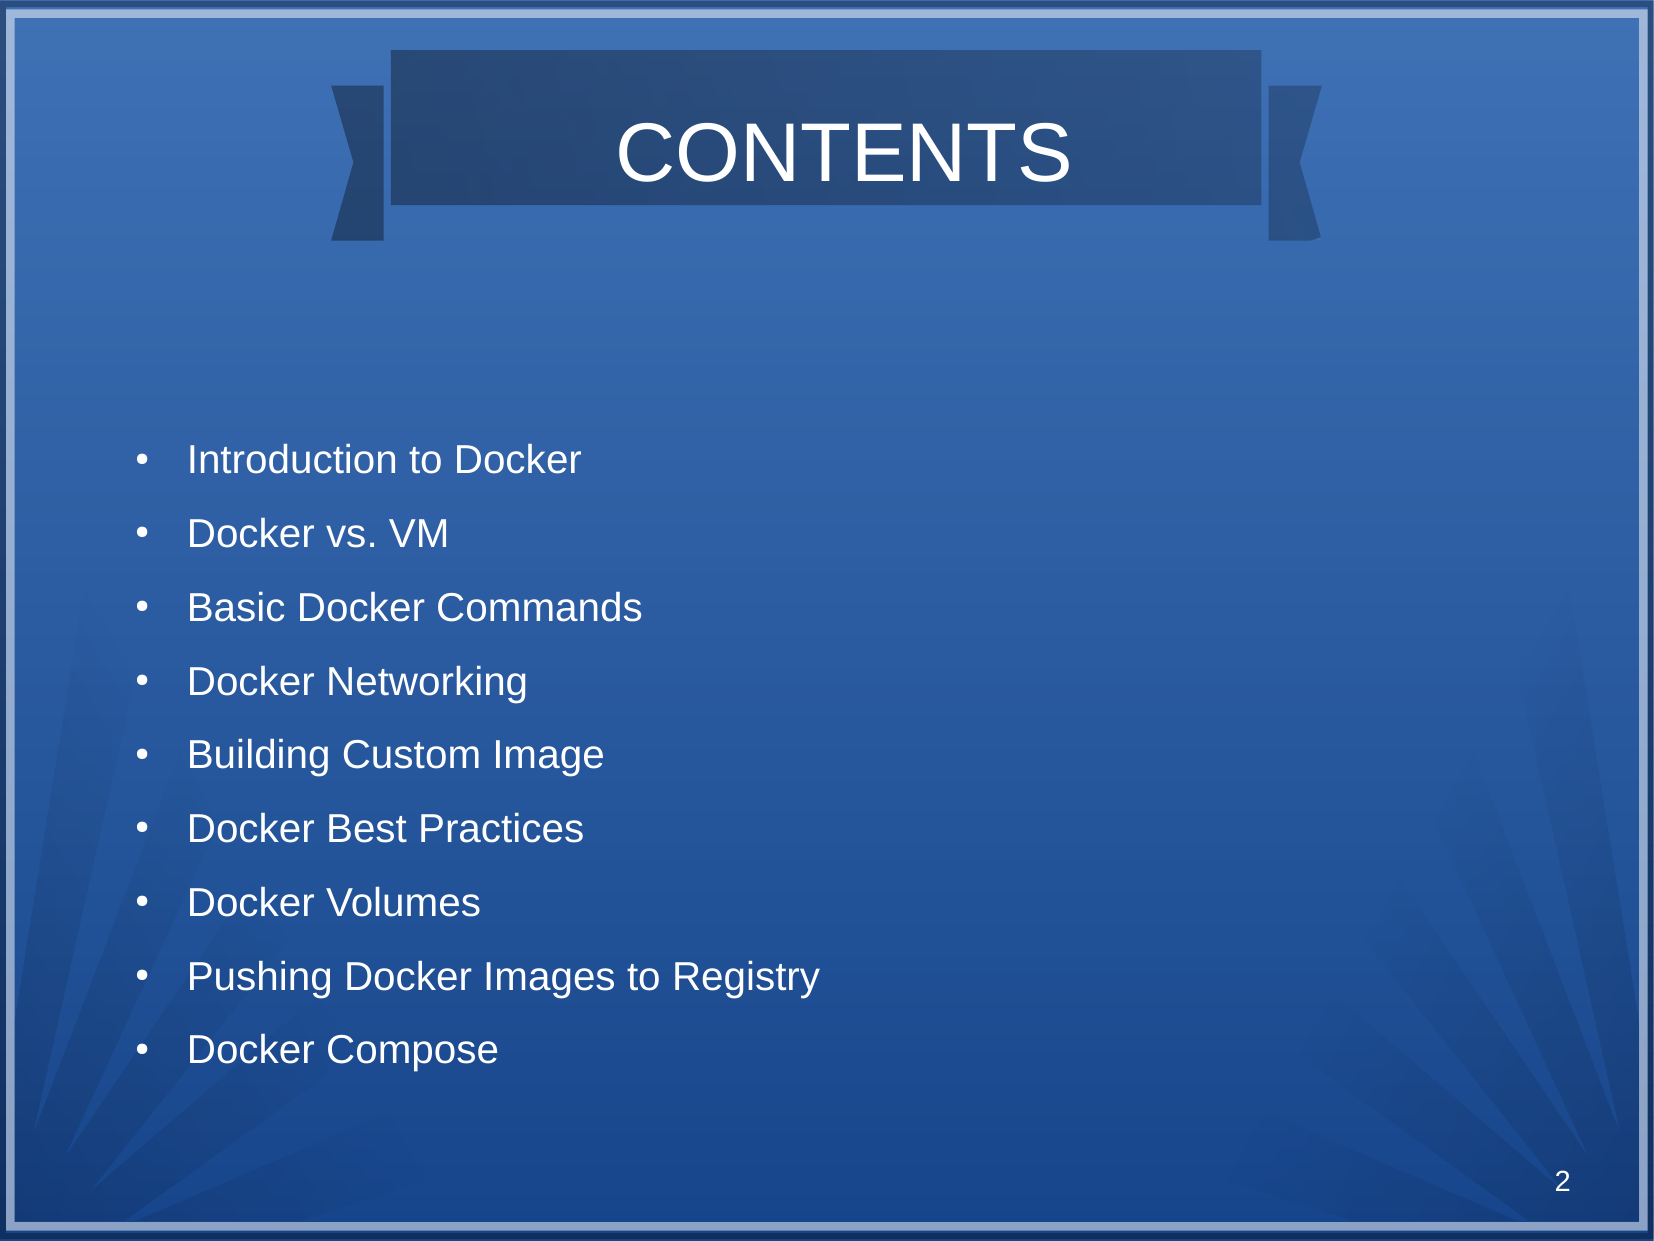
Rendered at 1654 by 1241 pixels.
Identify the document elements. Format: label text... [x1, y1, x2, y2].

title CONTENTS [118, 49, 1571, 257]
list Introduction to Docker Docker vs. VM Basic Docker Commands Docker Networking Building Custom Image Docker Best Practices Docker Volumes Pushing Docker Images to Registry Docker Compose [118, 354, 1536, 1074]
